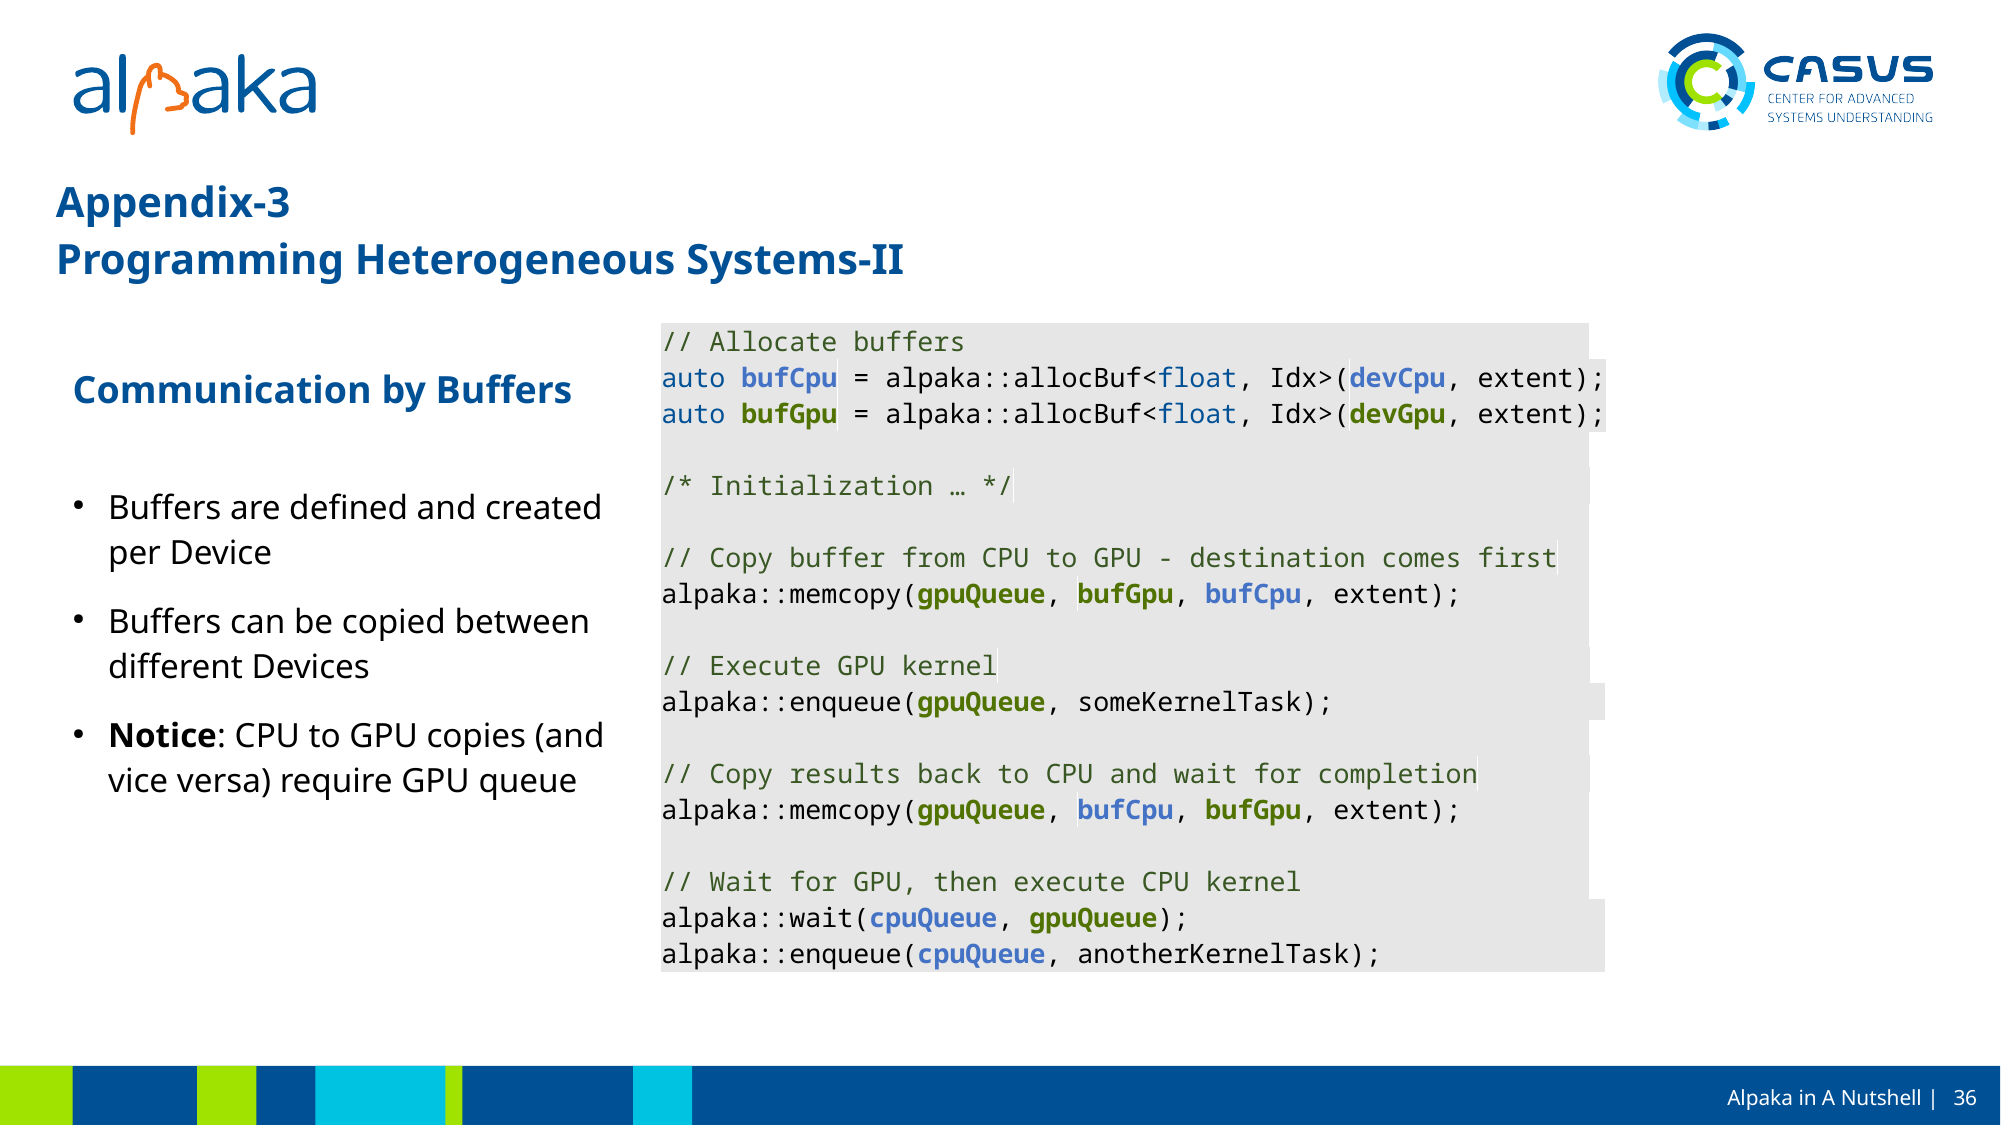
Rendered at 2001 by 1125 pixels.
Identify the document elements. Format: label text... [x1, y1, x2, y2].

list // Allocate buffers auto bufCpu = alpaka::allocBuf<float, Idx>(devCpu, extent); auto bufGpu = alpaka::allocBuf<float, Idx>(devGpu, extent); /* Initialization … */ // Copy buffer from CPU to GPU - destination comes first alpaka::memcopy(gpuQueue, bufGpu, bufCpu, extent); // Execute GPU kernel alpaka::enqueue(gpuQueue, someKernelTask); // Copy results back to CPU and wait for completion alpaka::memcopy(gpuQueue, bufCpu, bufGpu, extent); // Wait for GPU, then execute CPU kernel alpaka::wait(cpuQueue, gpuQueue); alpaka::enqueue(cpuQueue, anotherKernelTask); [661, 316, 1621, 979]
list Communication by Buffers Buffers are defined and created per Device Buffers can be copied between different Devices Notice: CPU to GPU copies (and vice versa) require GPU queue [72, 363, 626, 1026]
picture [1658, 33, 1933, 131]
picture [72, 53, 317, 136]
title Appendix-3 Programming Heterogeneous Systems-II [55, 181, 1603, 279]
